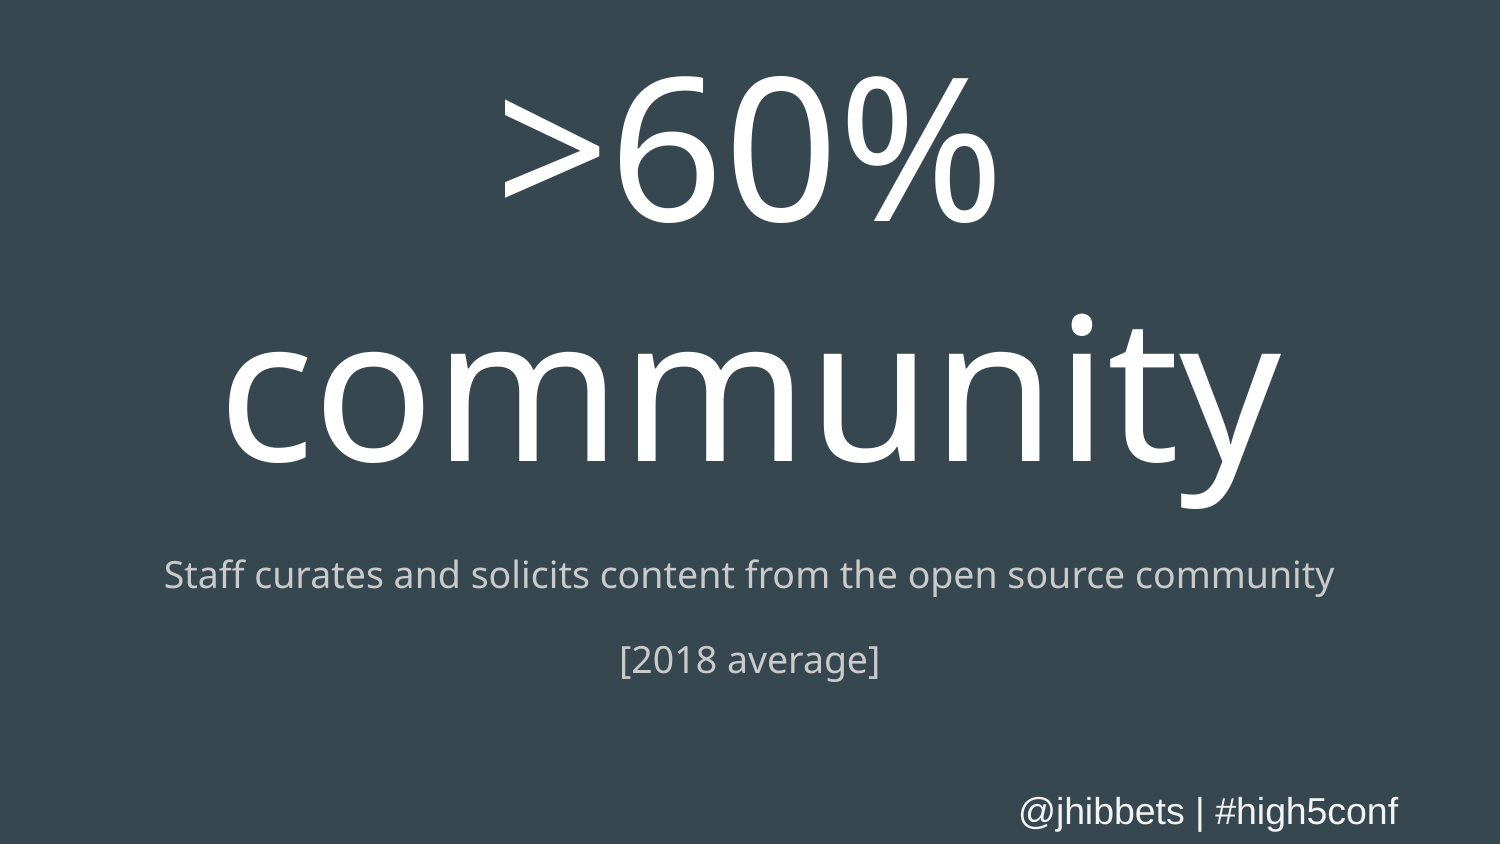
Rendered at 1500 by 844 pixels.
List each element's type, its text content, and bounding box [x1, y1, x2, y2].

title >60% community [51, 205, 1449, 517]
list Staff curates and solicits content from the open source community [2018 average] [51, 529, 1449, 743]
